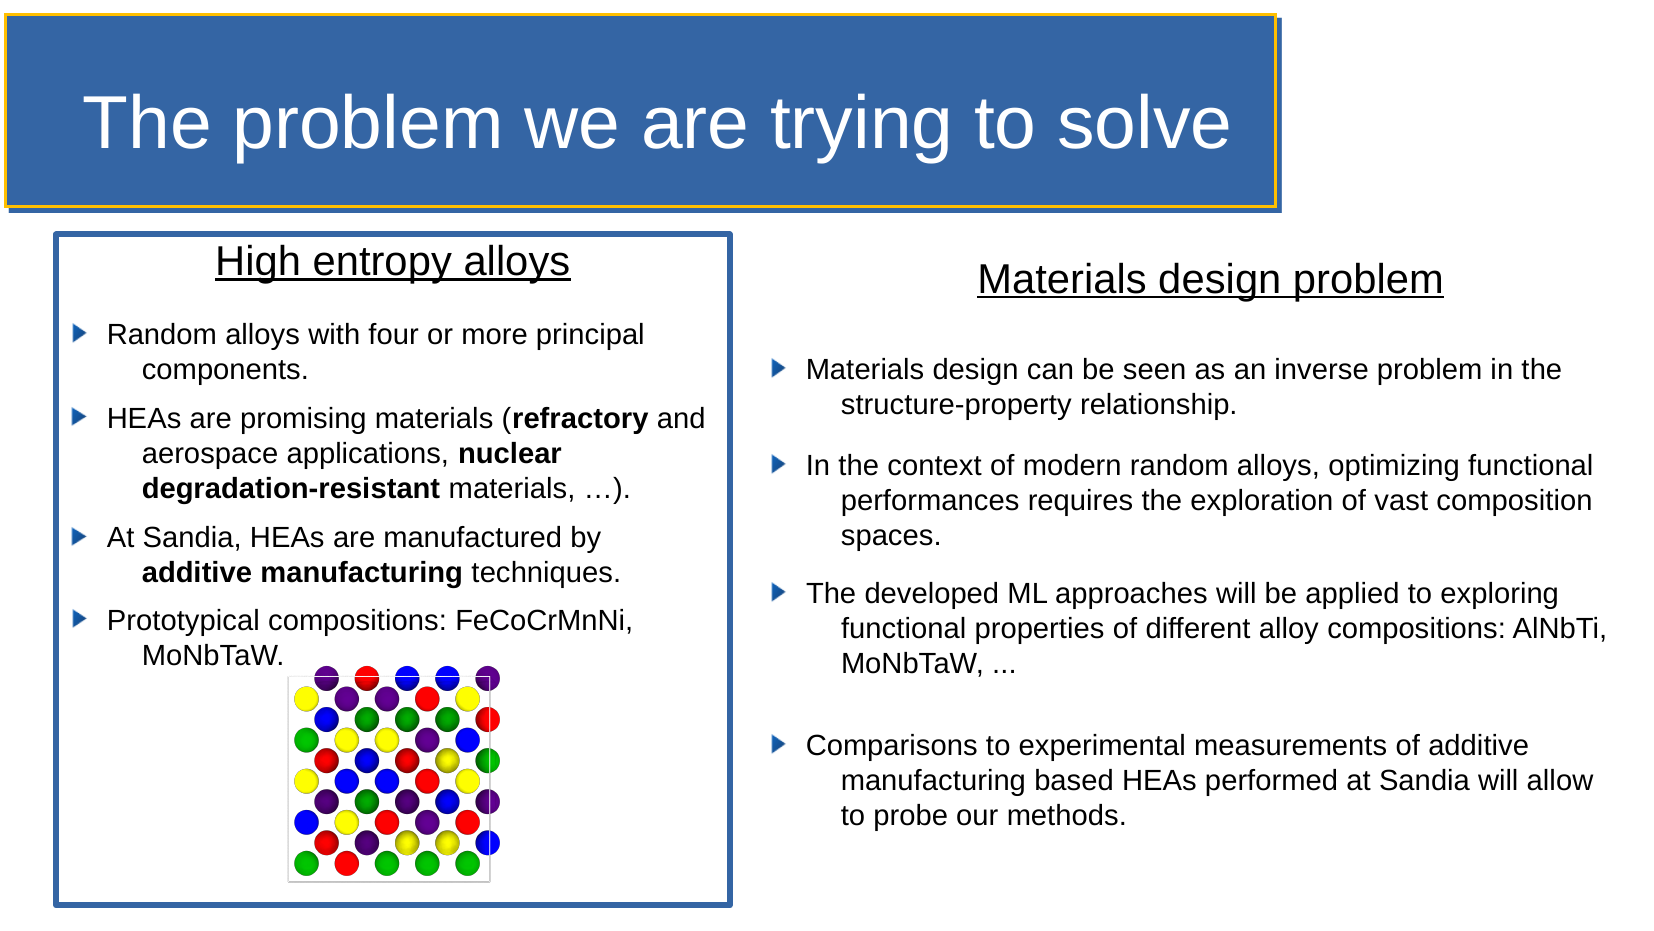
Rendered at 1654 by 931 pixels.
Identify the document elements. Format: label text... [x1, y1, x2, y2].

text_box The problem we are trying to solve [82, 44, 1235, 192]
picture [282, 673, 504, 888]
text_box Materials design problem [926, 244, 1496, 307]
text_box Random alloys with four or more principal components. [56, 308, 730, 388]
text_box Comparisons to experimental measurements of additive manufacturing based HEAs performed at Sandia will allow to probe our methods. [755, 719, 1630, 837]
text_box Materials design can be seen as an inverse problem in the structure-property relationship. [755, 343, 1630, 423]
text_box Prototypical compositions: FeCoCrMnNi, MoNbTaW. [56, 595, 730, 673]
text_box At Sandia, HEAs are manufactured by additive manufacturing techniques. [56, 511, 730, 595]
text_box HEAs are promising materials (refractory and aerospace applications, nuclear degradation-resistant materials, …). [56, 392, 730, 511]
text_box The developed ML approaches will be applied to exploring functional properties of different alloy compositions: AlNbTi, MoNbTaW, ... [755, 567, 1631, 708]
text_box High entropy alloys [179, 227, 607, 287]
text_box In the context of modern random alloys, optimizing functional performances requires the exploration of vast composition spaces. [755, 439, 1630, 519]
